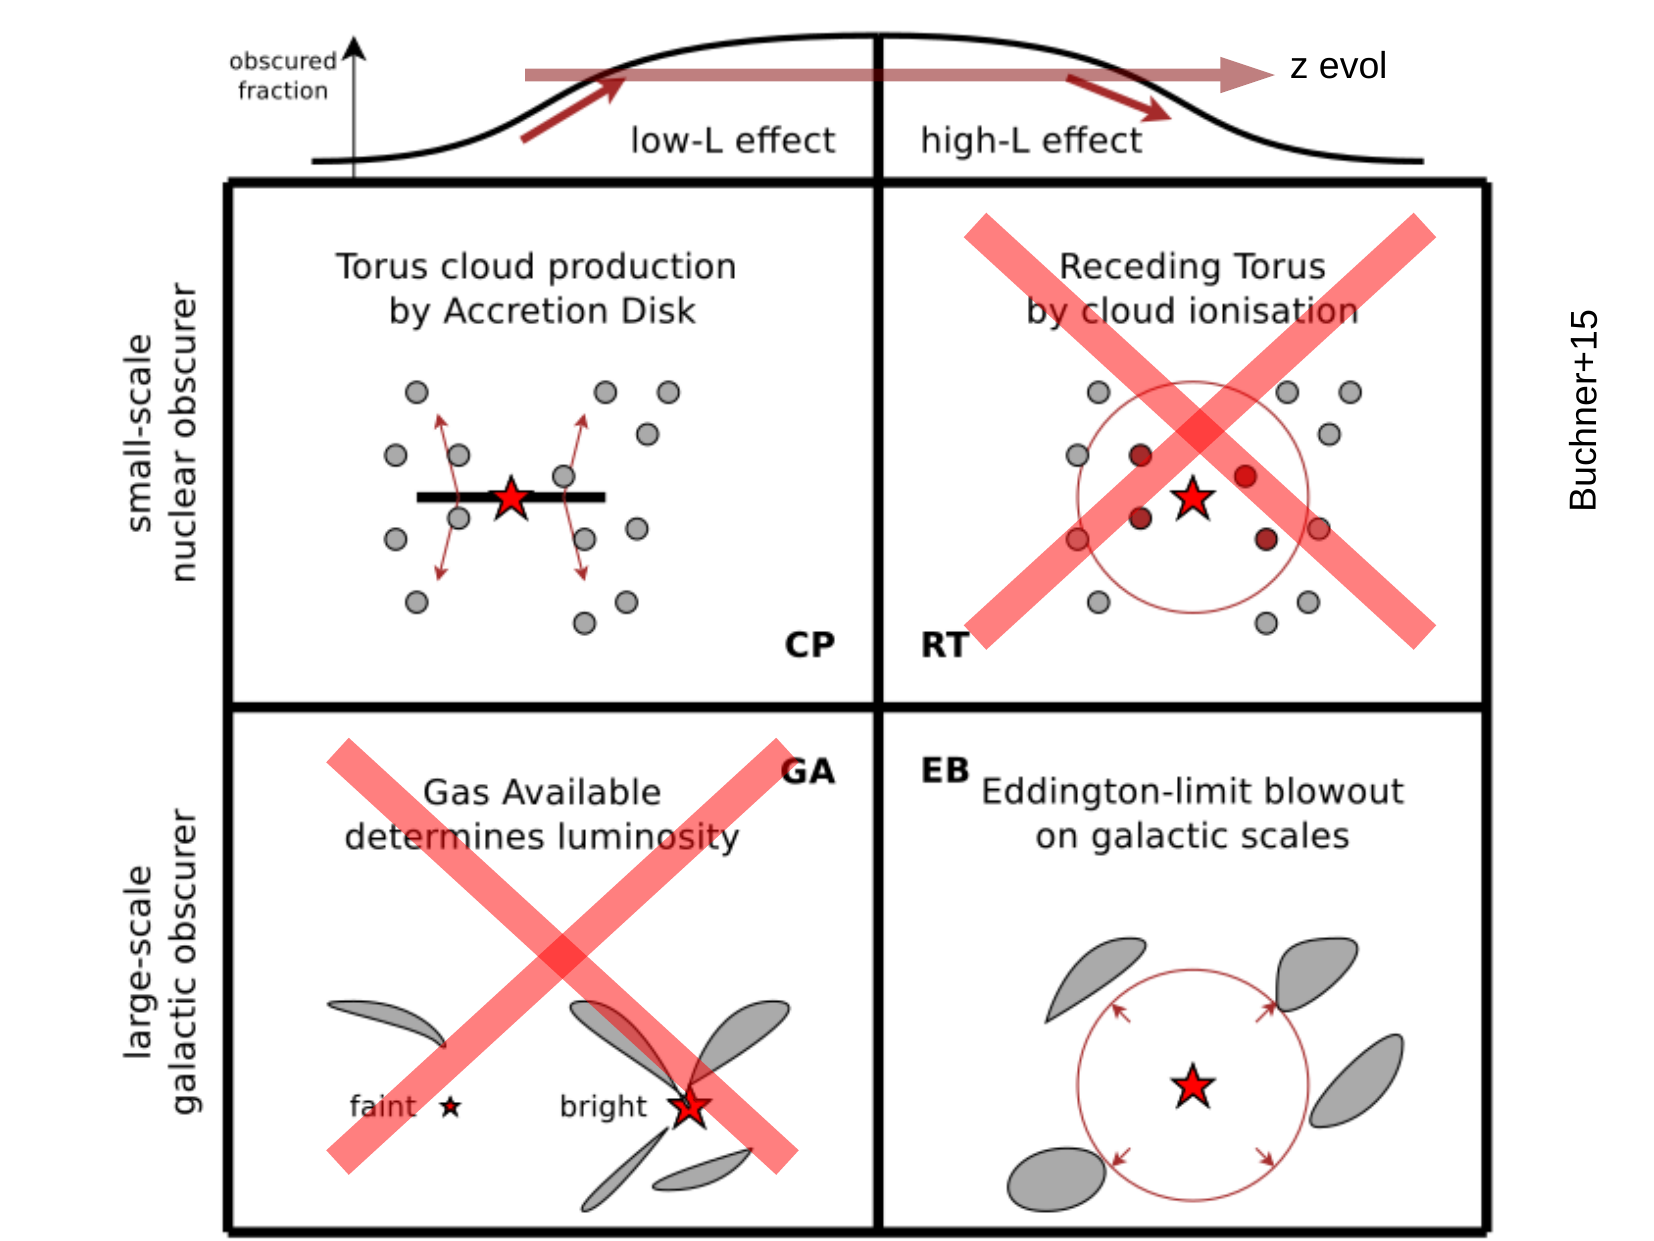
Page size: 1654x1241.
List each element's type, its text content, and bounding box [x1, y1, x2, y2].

text_box Buchner+15 [1554, 294, 1613, 563]
picture [90, 14, 1521, 1241]
text_box z evol [1275, 37, 1463, 95]
